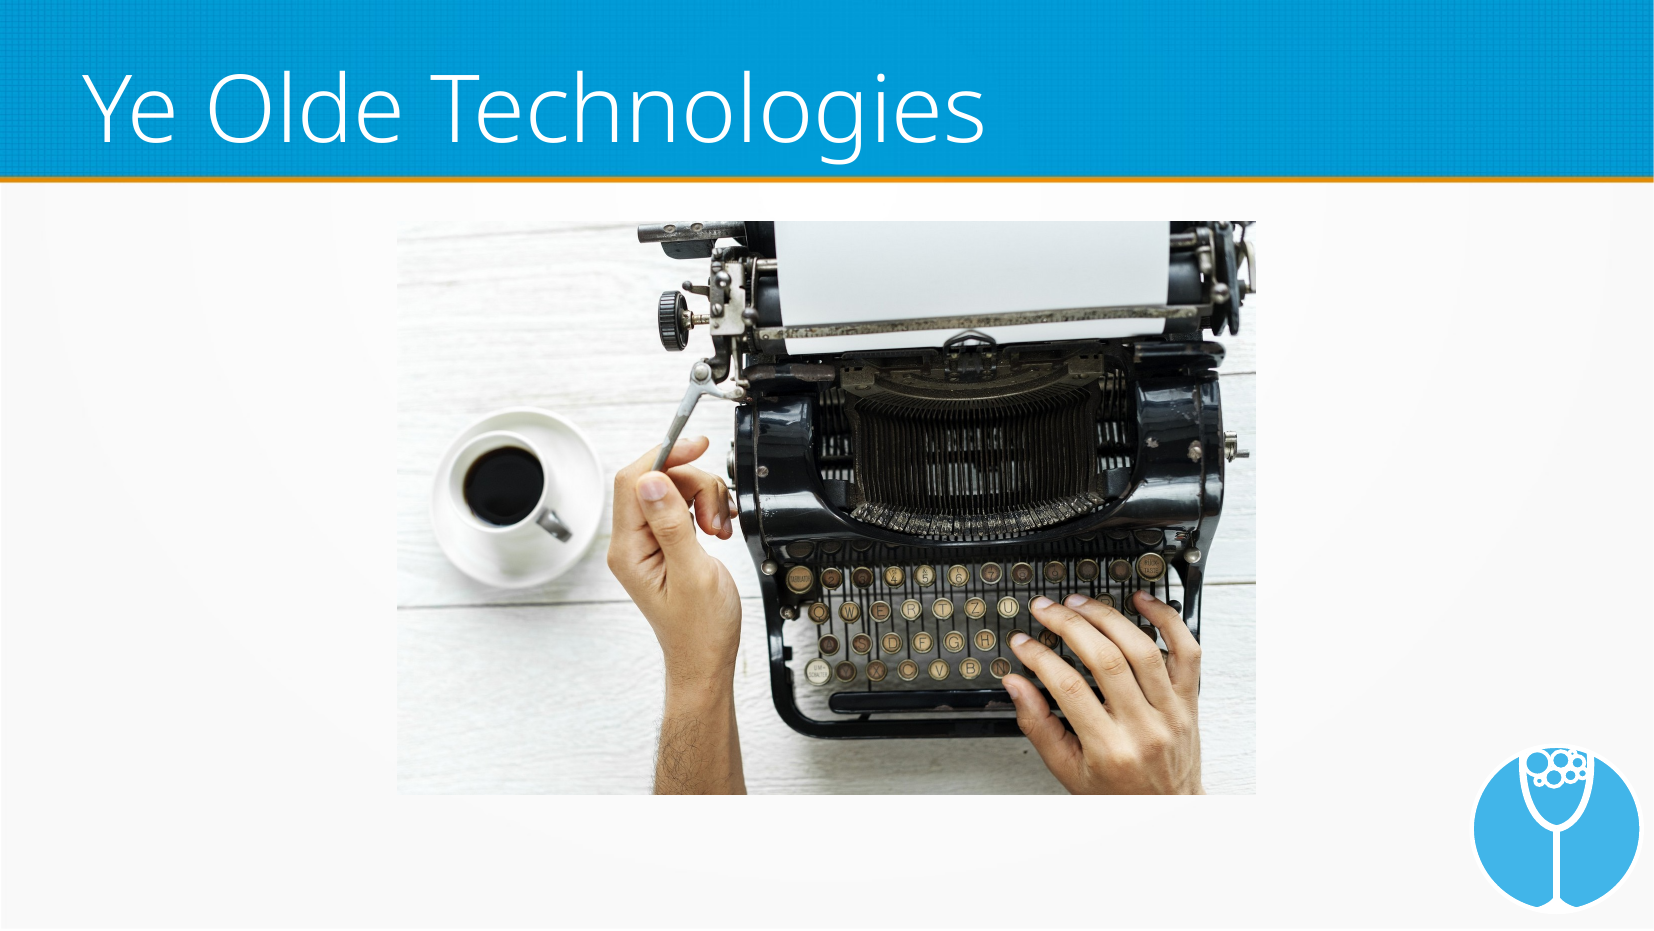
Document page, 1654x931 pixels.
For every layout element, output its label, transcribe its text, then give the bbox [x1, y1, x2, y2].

title Ye Olde Technologies [82, 14, 1571, 171]
picture [0, 175, 1654, 931]
